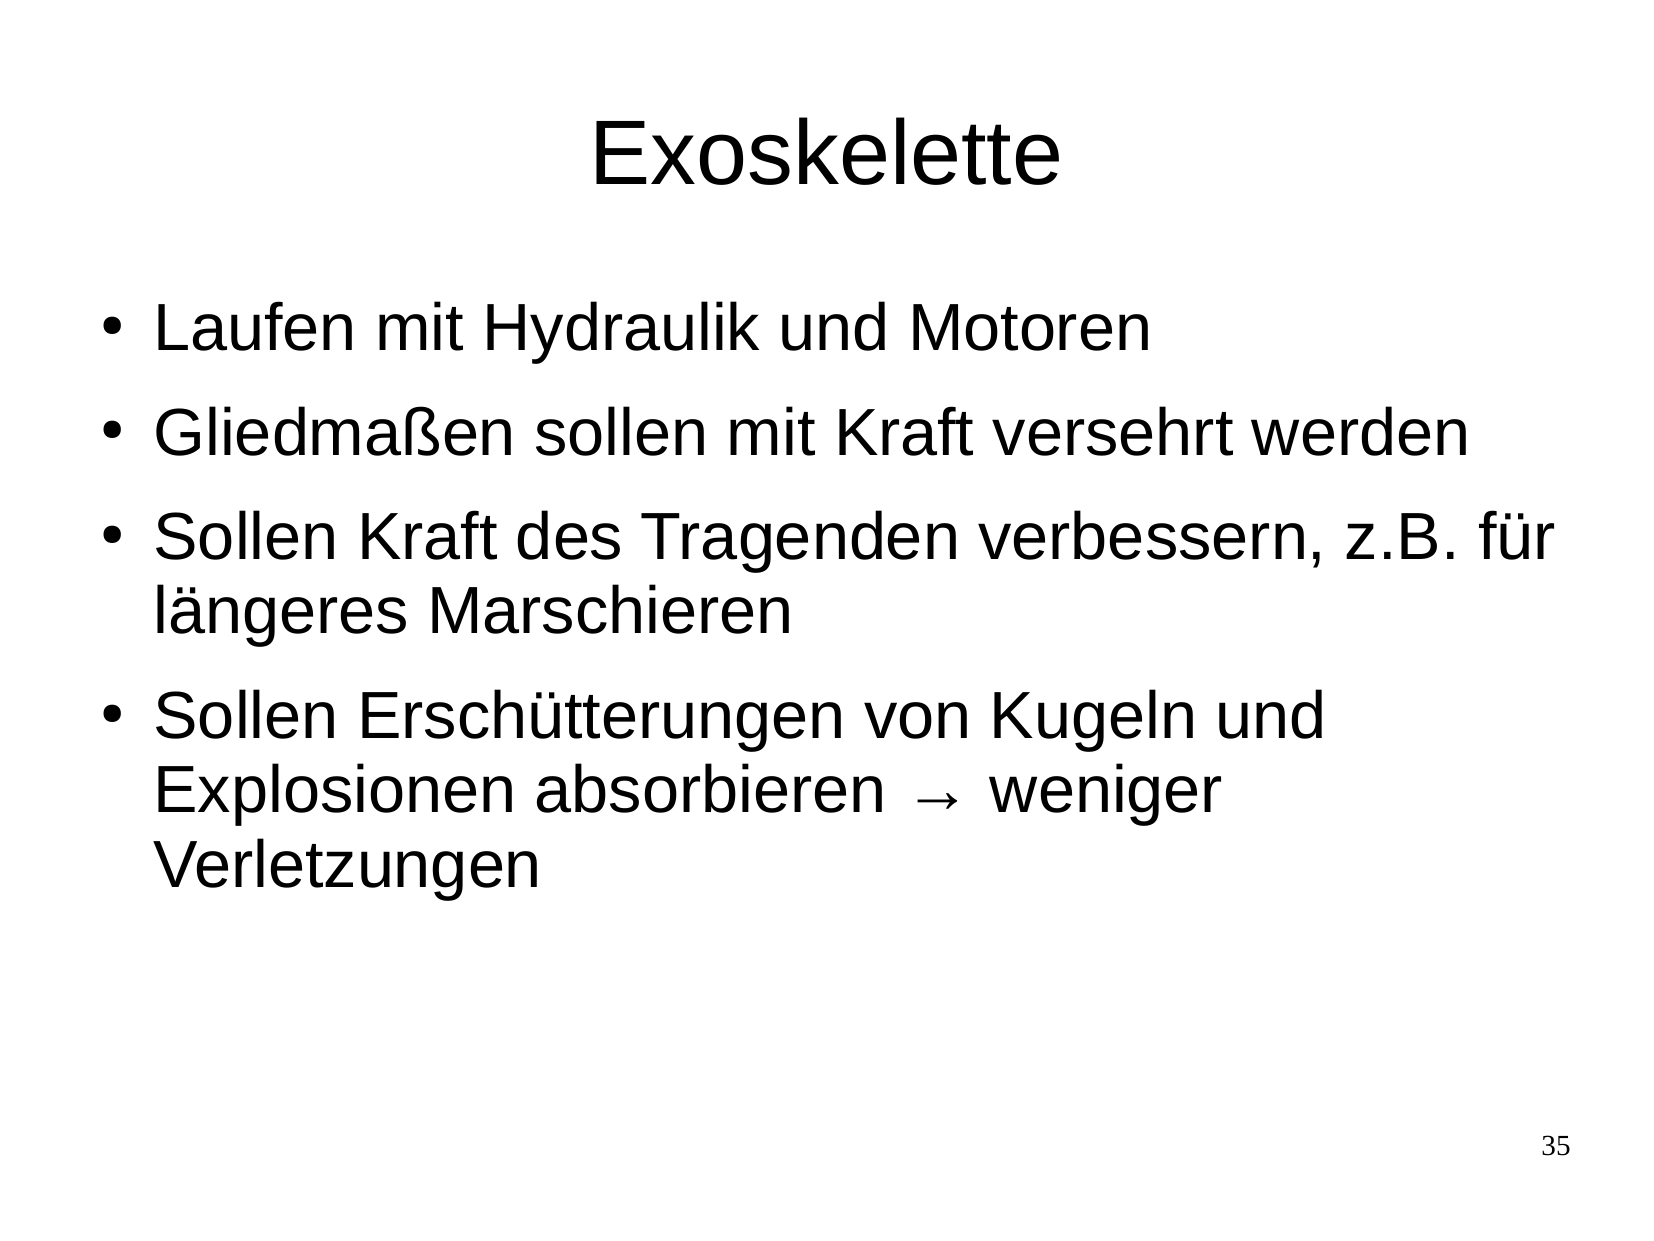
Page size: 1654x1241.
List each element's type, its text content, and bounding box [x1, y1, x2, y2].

title Exoskelette [82, 49, 1571, 257]
list Laufen mit Hydraulik und Motoren Gliedmaßen sollen mit Kraft versehrt werden Sollen Kraft des Tragenden verbessern, z.B. für längeres Marschieren Sollen Erschütterungen von Kugeln und Explosionen absorbieren → weniger Verletzungen [82, 290, 1571, 1109]
